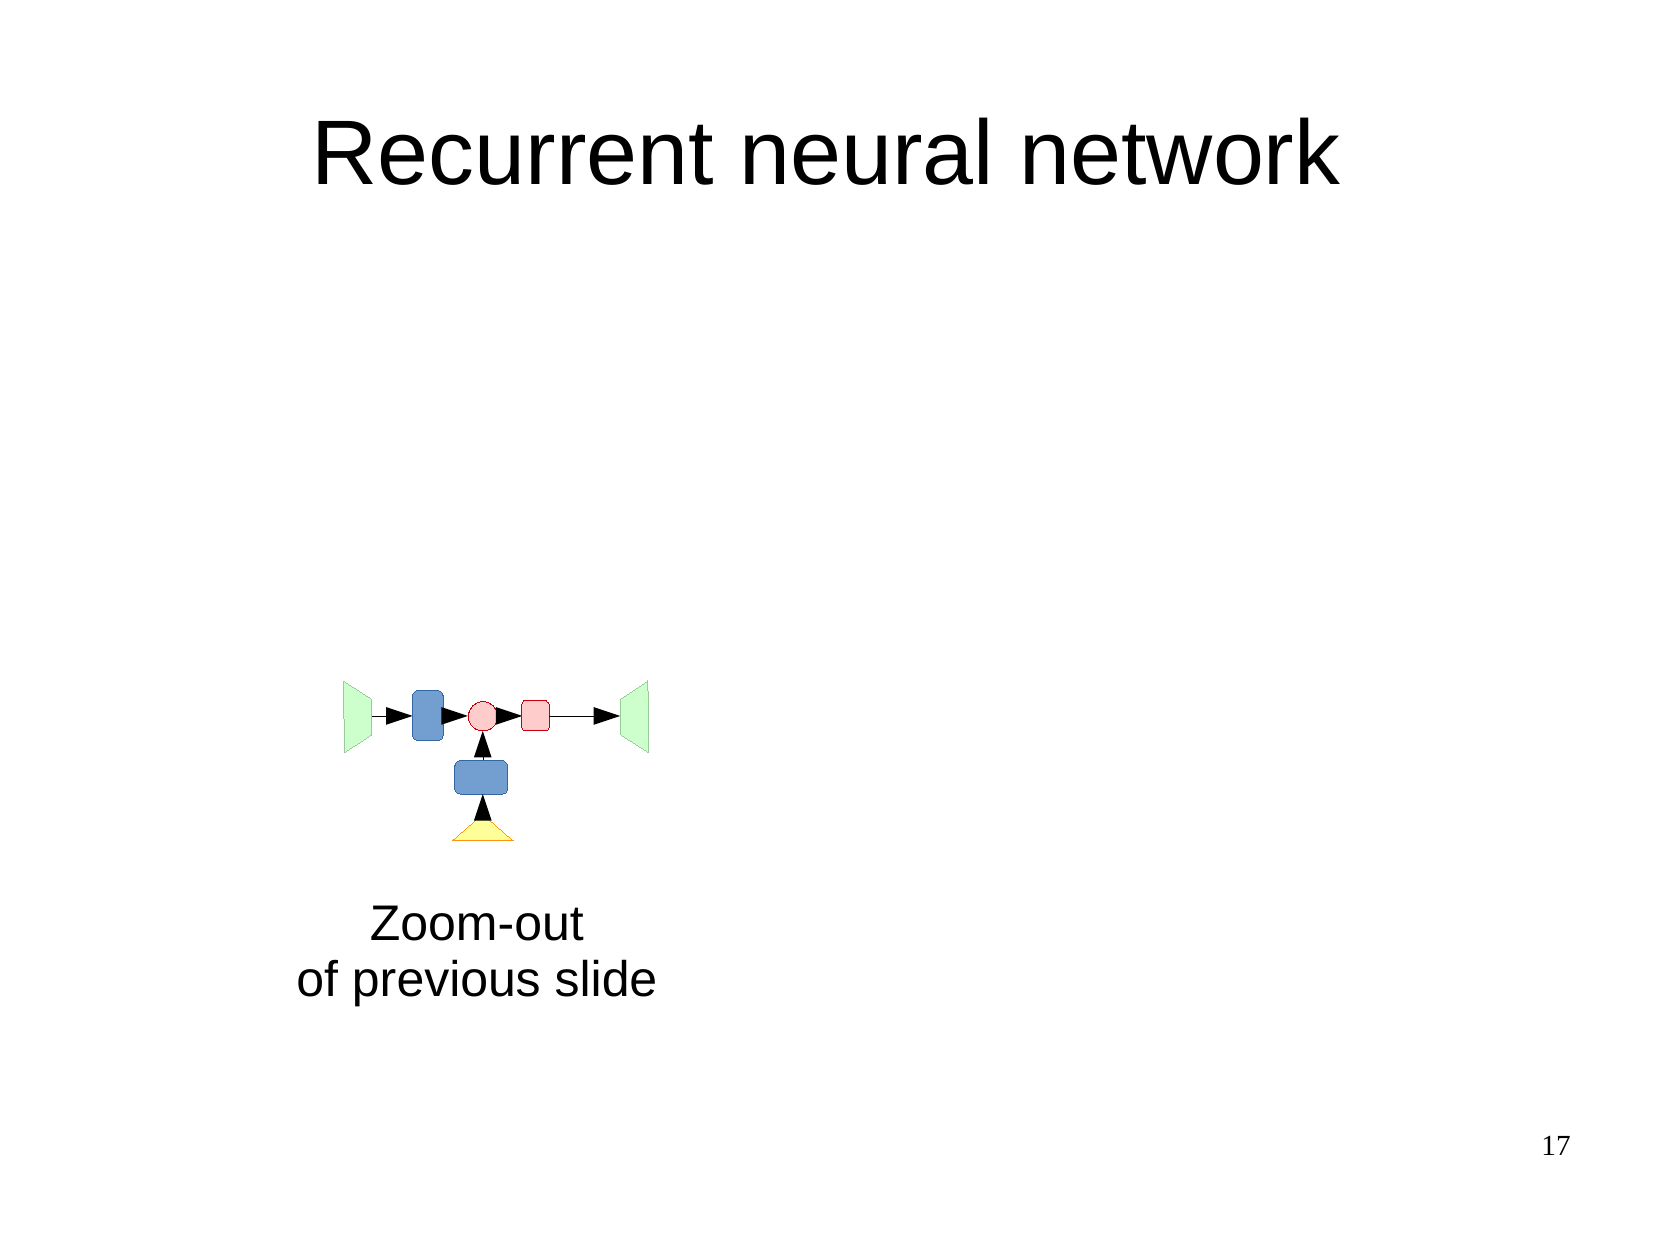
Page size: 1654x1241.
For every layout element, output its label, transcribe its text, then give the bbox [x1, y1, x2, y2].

text_box [452, 821, 514, 841]
text_box [468, 701, 495, 731]
text_box [620, 680, 649, 753]
text_box [521, 700, 550, 731]
text_box [454, 760, 508, 795]
title Recurrent neural network [82, 49, 1571, 257]
text_box [412, 690, 444, 741]
text_box Zoom-out of previous slide [249, 888, 705, 1016]
text_box [343, 681, 372, 753]
